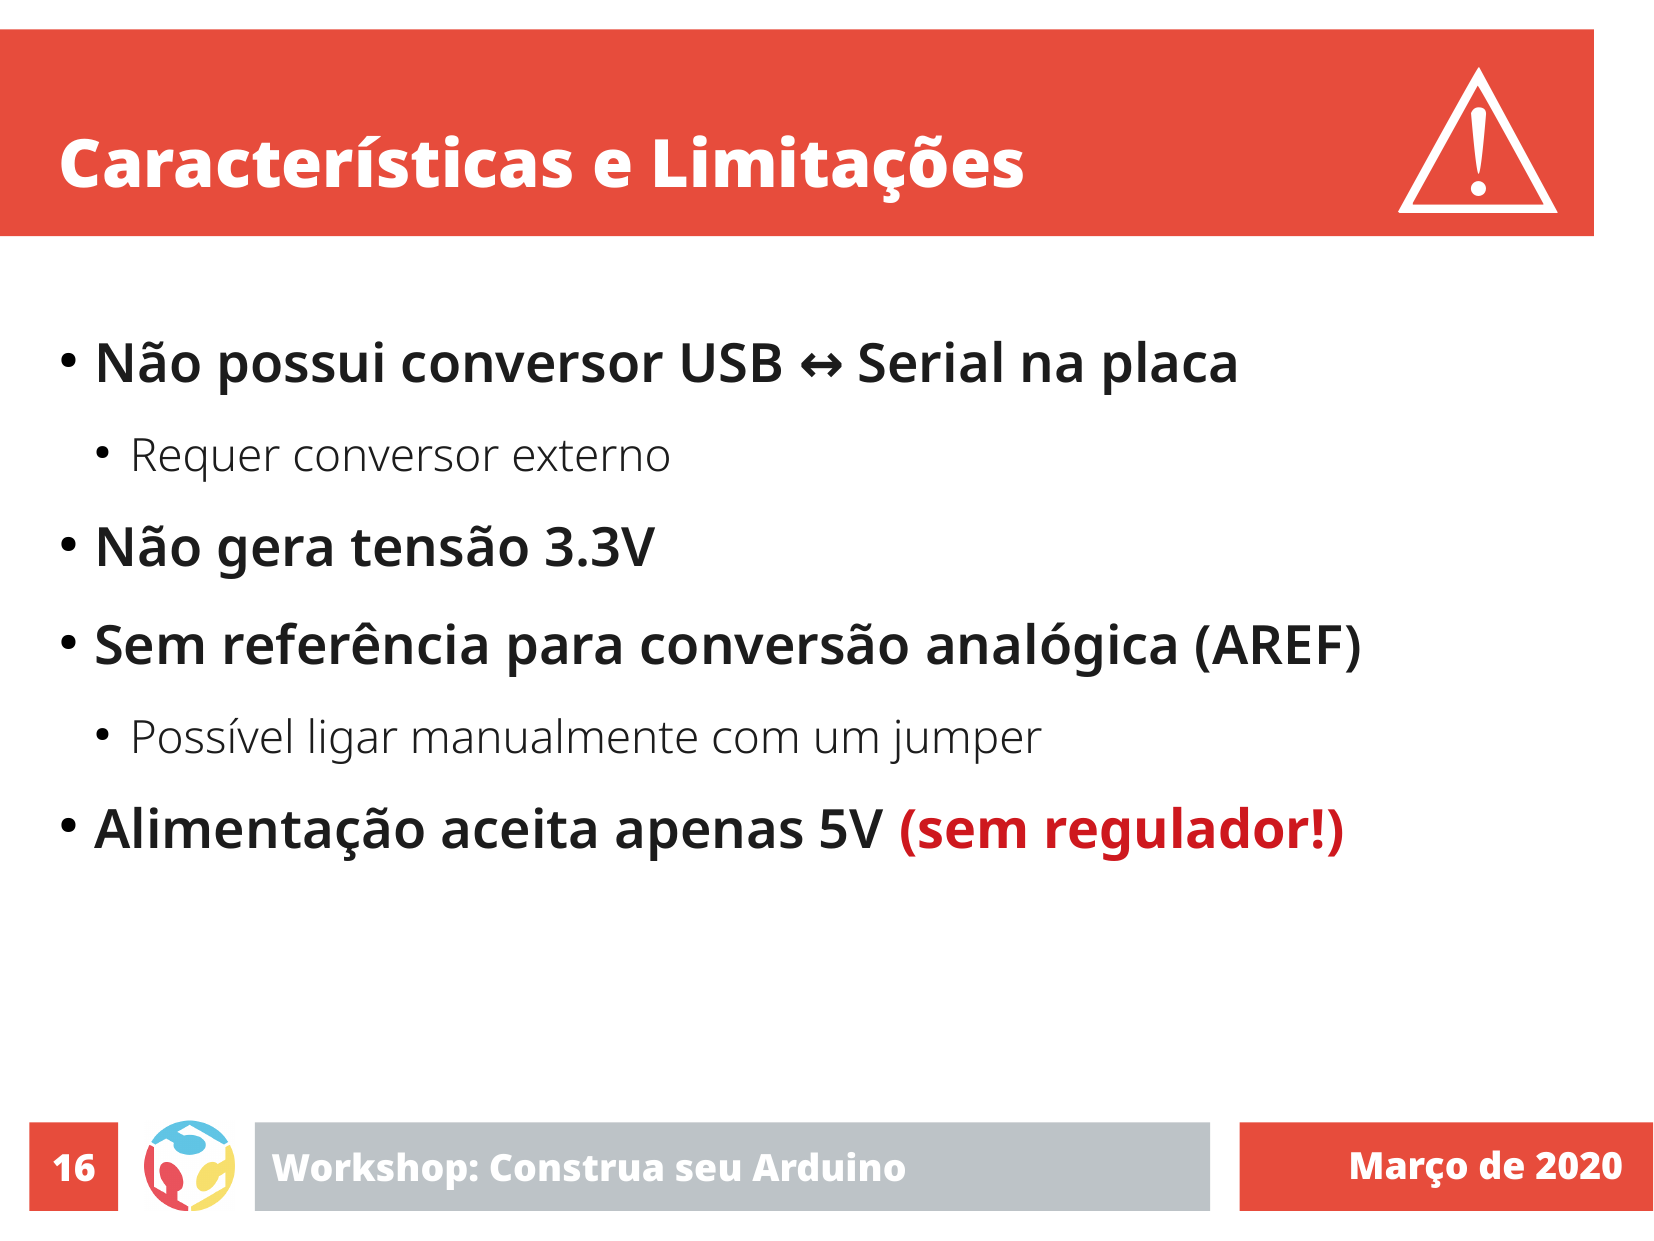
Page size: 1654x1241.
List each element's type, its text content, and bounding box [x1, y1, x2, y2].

picture [144, 1120, 235, 1211]
list Não possui conversor USB ↔ Serial na placa Requer conversor externo Não gera tensão 3.3V Sem referência para conversão analógica (AREF) Possível ligar manualmente com um jumper Alimentação aceita apenas 5V (sem regulador!) [58, 324, 1565, 1093]
text_box ⚠️ [1365, 0, 1624, 272]
title Características e Limitações [58, 59, 1365, 207]
